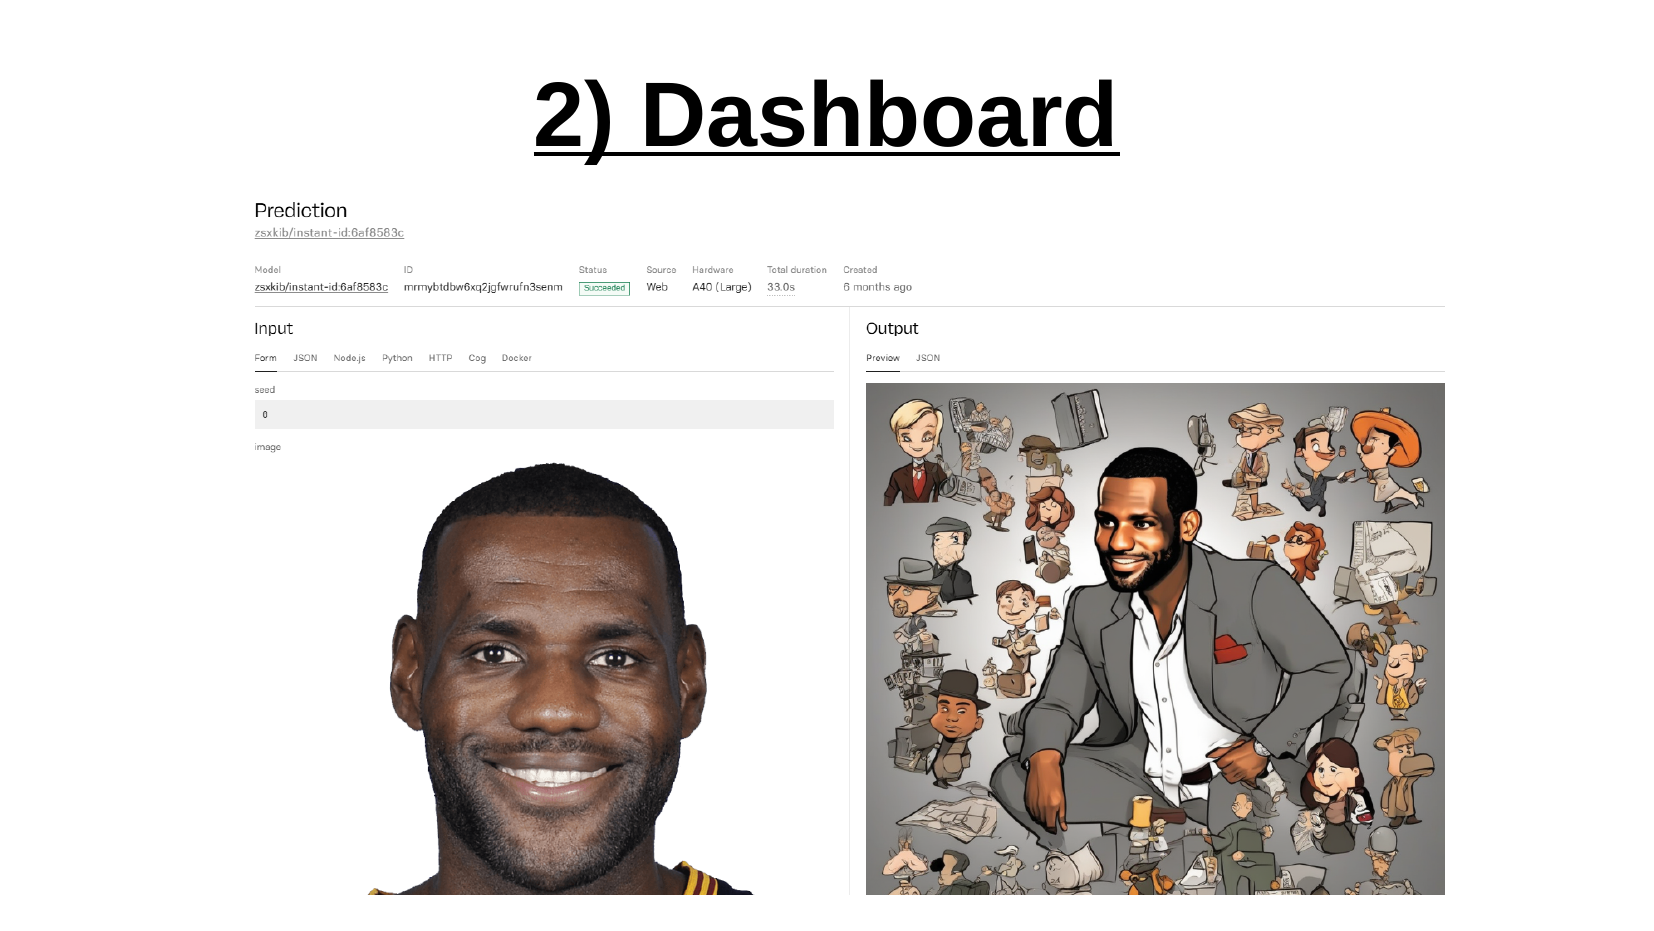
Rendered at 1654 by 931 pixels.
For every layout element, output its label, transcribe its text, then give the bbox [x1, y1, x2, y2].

title 2) Dashboard [82, 37, 1571, 193]
picture [236, 192, 1477, 895]
